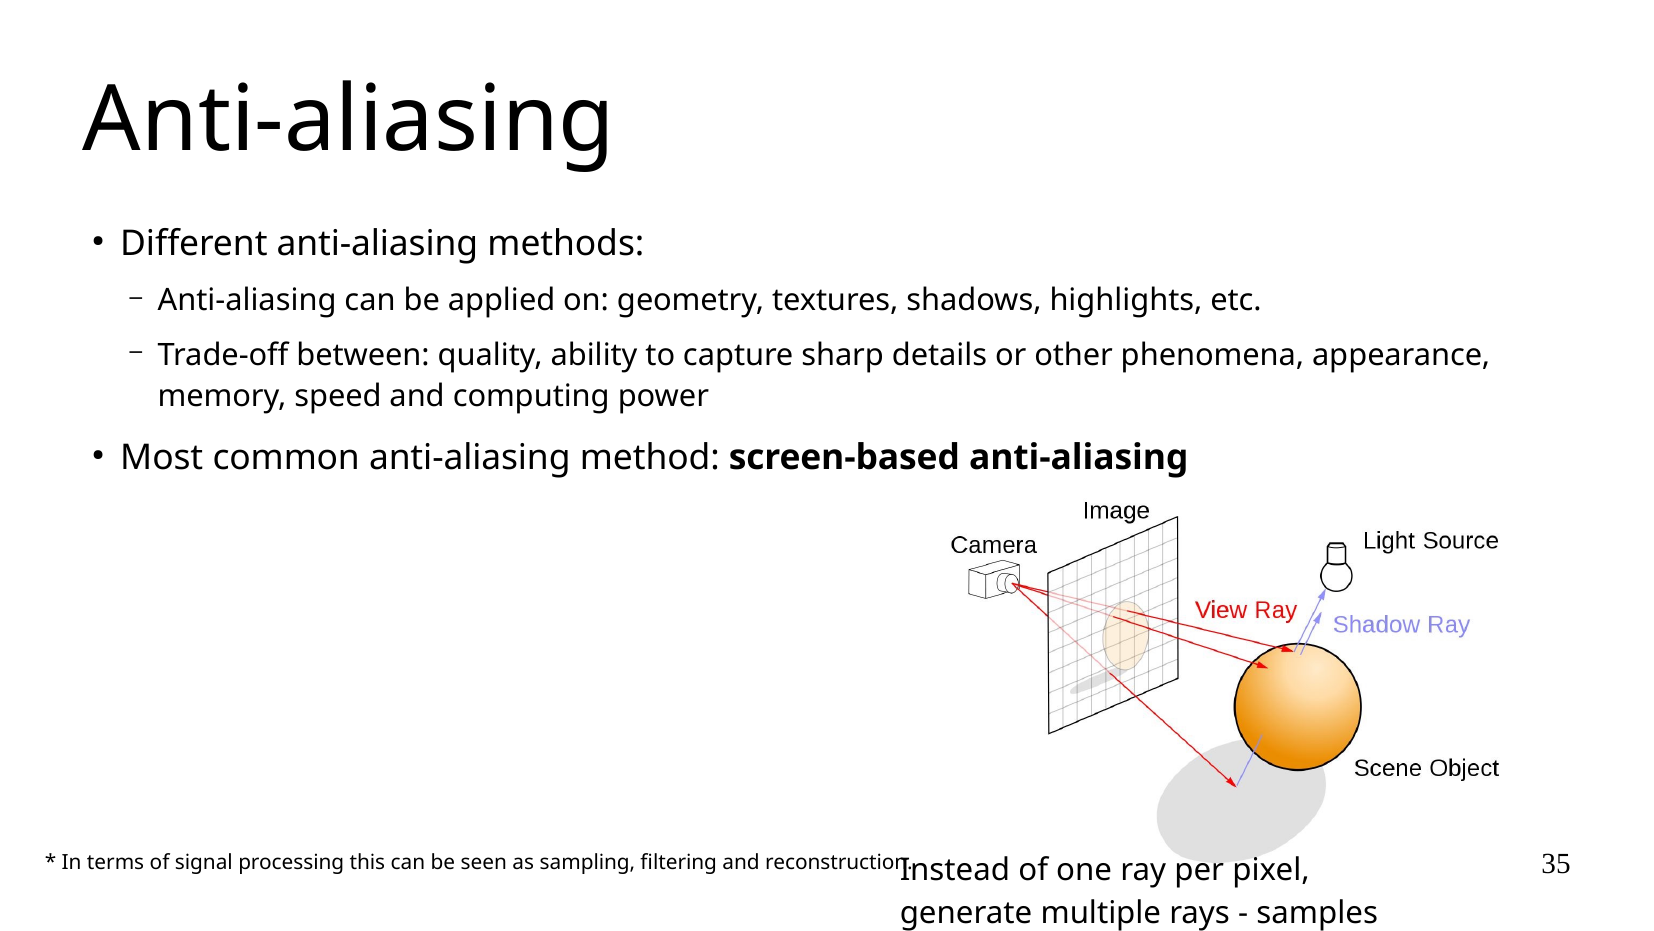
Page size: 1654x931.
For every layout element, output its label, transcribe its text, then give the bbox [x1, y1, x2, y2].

text_box * In terms of signal processing this can be seen as sampling, filtering and reconstruction. [1441, 840, 1621, 881]
text_box Instead of one ray per pixel, generate multiple rays - samples [885, 840, 1441, 931]
text_box * In terms of signal processing this can be seen as sampling, filtering and reconstruction. [30, 840, 885, 881]
list Different anti-aliasing methods: Anti-aliasing can be applied on: geometry, textures, shadows, highlights, etc. Trade-off between: quality, ability to capture sharp details or other phenomena, appearance, memory, speed and computing power Most common anti-aliasing method: screen-based anti-aliasing [82, 217, 1571, 481]
picture [945, 494, 1516, 870]
title Anti-aliasing [82, 37, 1571, 193]
